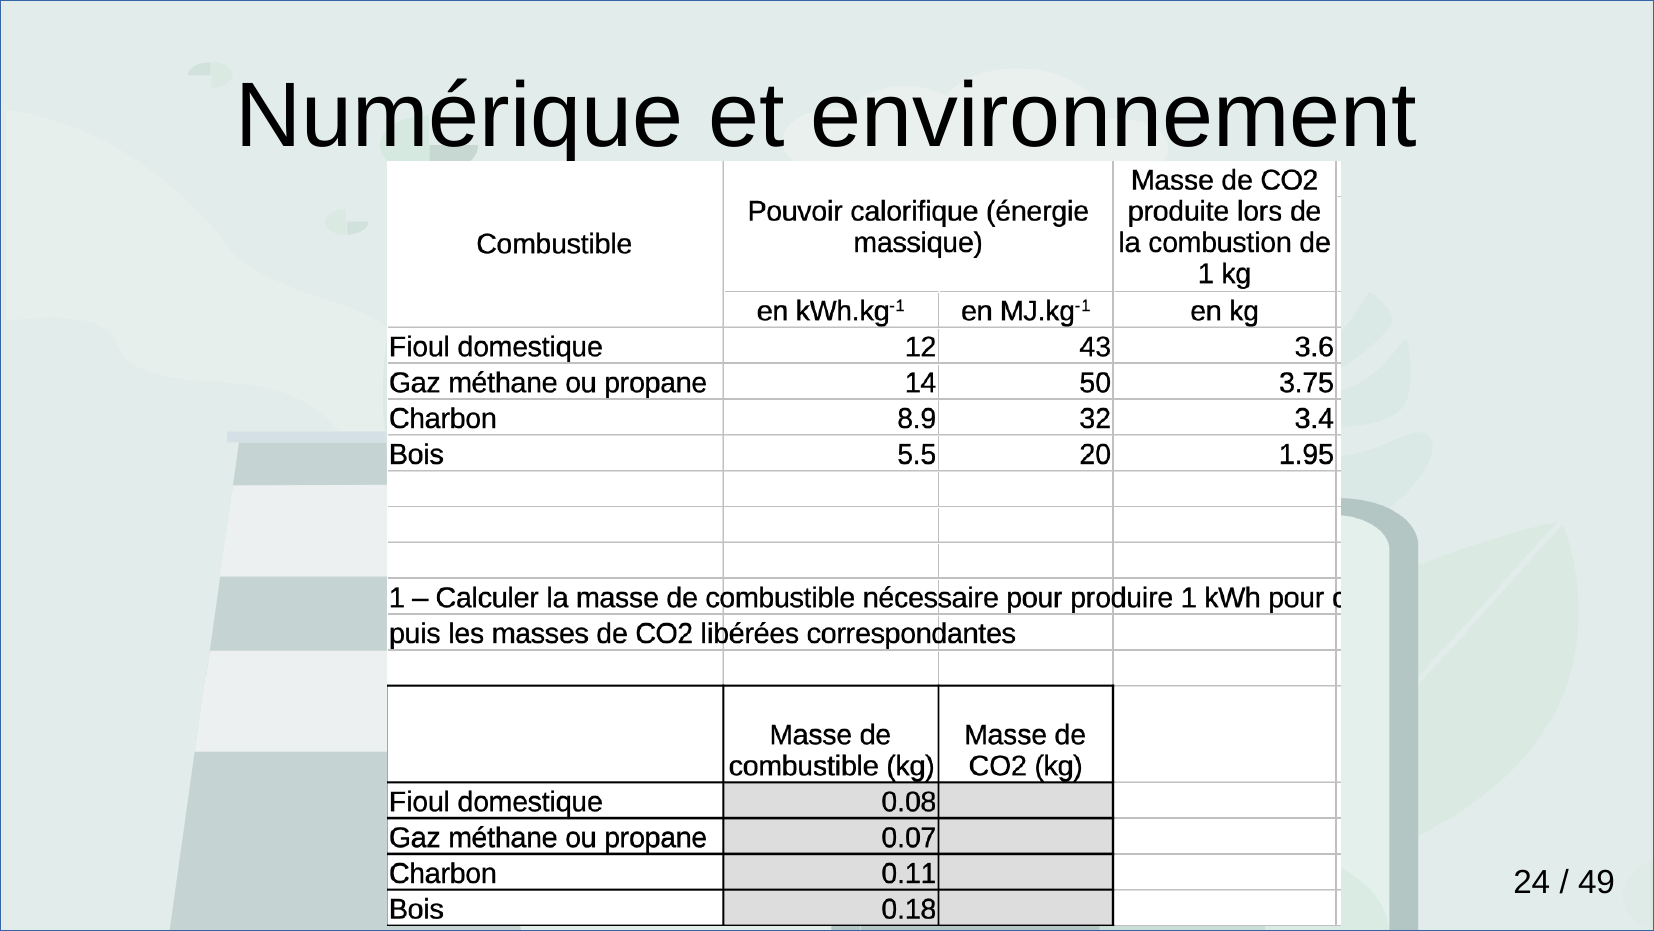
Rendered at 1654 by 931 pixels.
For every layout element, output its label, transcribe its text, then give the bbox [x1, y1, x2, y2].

title Numérique et environnement [82, 37, 1571, 193]
text_box <number> / 49 [1341, 855, 1630, 926]
text_box [0, 0, 1654, 931]
picture [387, 161, 1341, 926]
